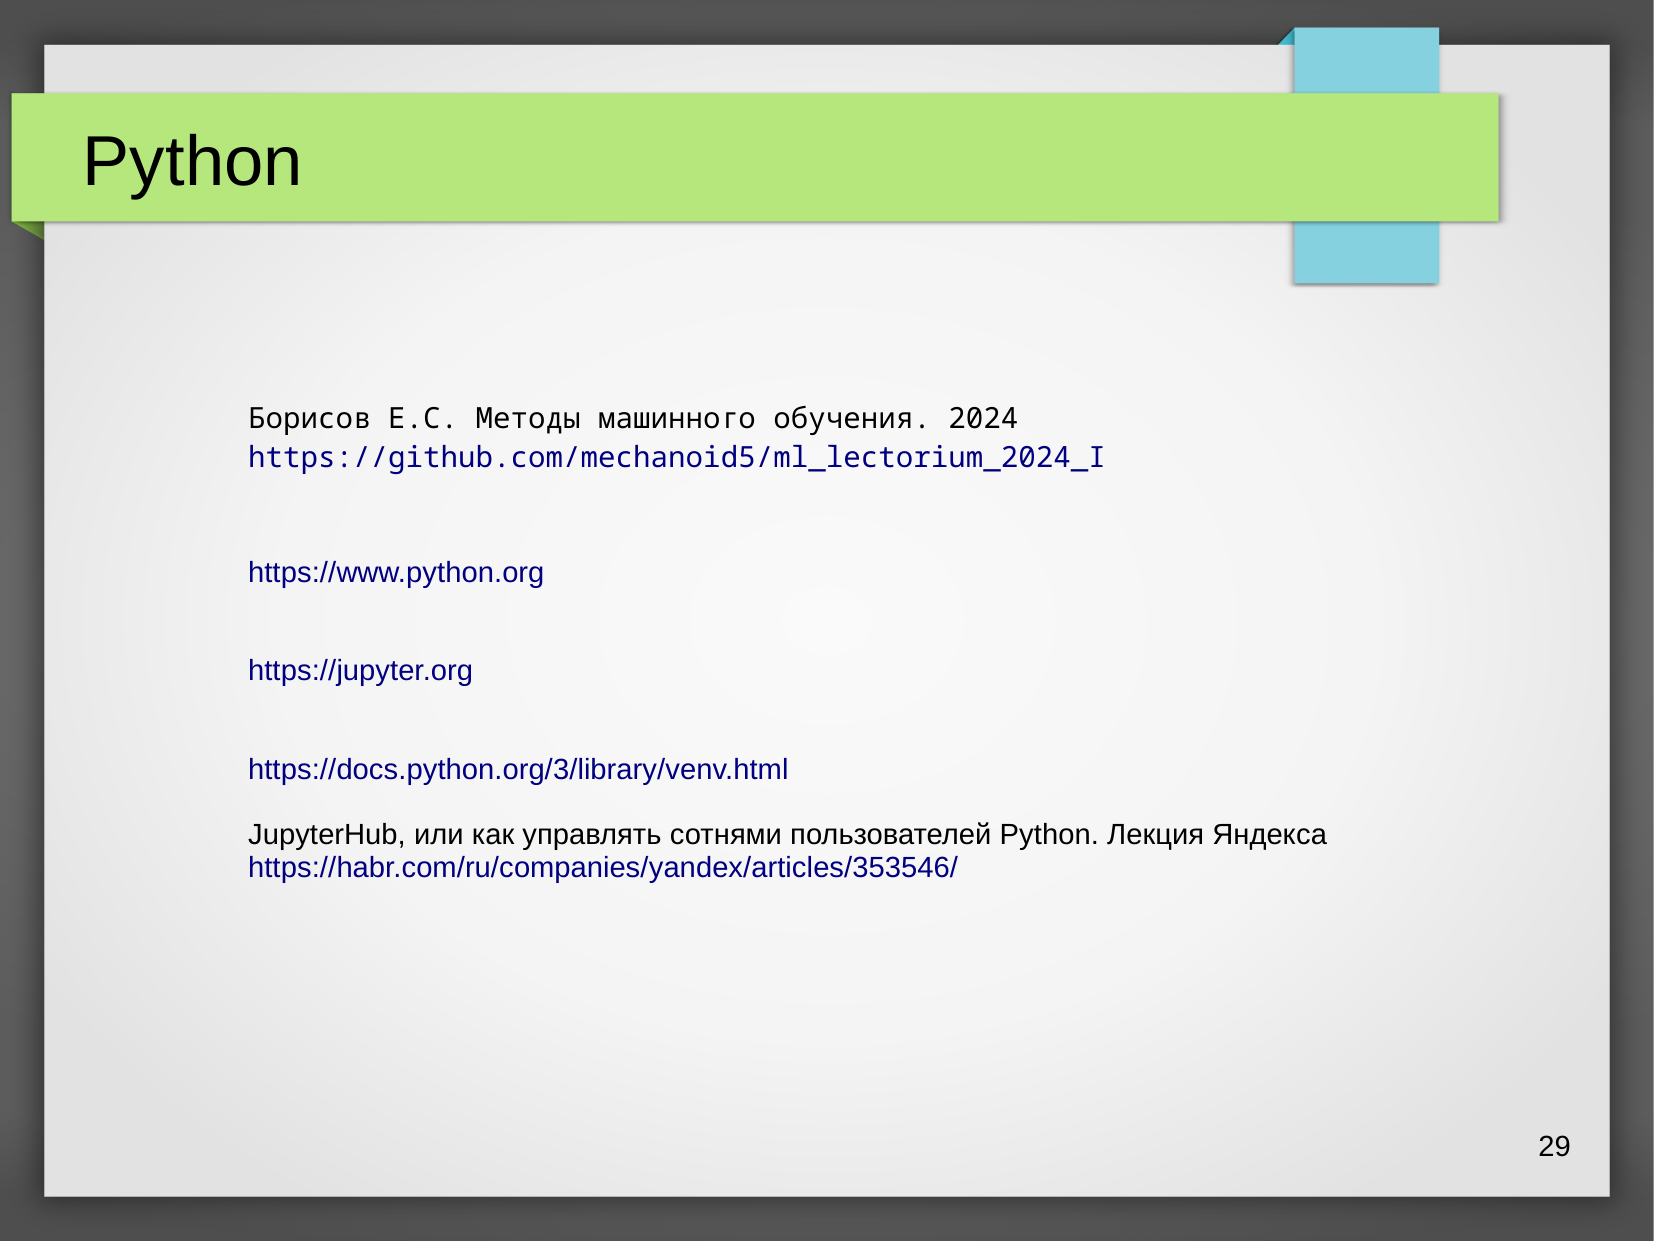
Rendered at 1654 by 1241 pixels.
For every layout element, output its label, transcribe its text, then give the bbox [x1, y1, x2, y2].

picture [0, 0, 1654, 1241]
title Python [82, 96, 1571, 225]
text_box Борисов Е.С. Методы машинного обучения. 2024 https://github.com/mechanoid5/ml_lectorium_2024_I https://www.python.org https://jupyter.org https://docs.python.org/3/library/venv.html JupyterHub, или как управлять сотнями пользователей Python. Лекция Яндекса https://habr.com/ru/companies/yandex/articles/353546/ [248, 330, 1441, 983]
